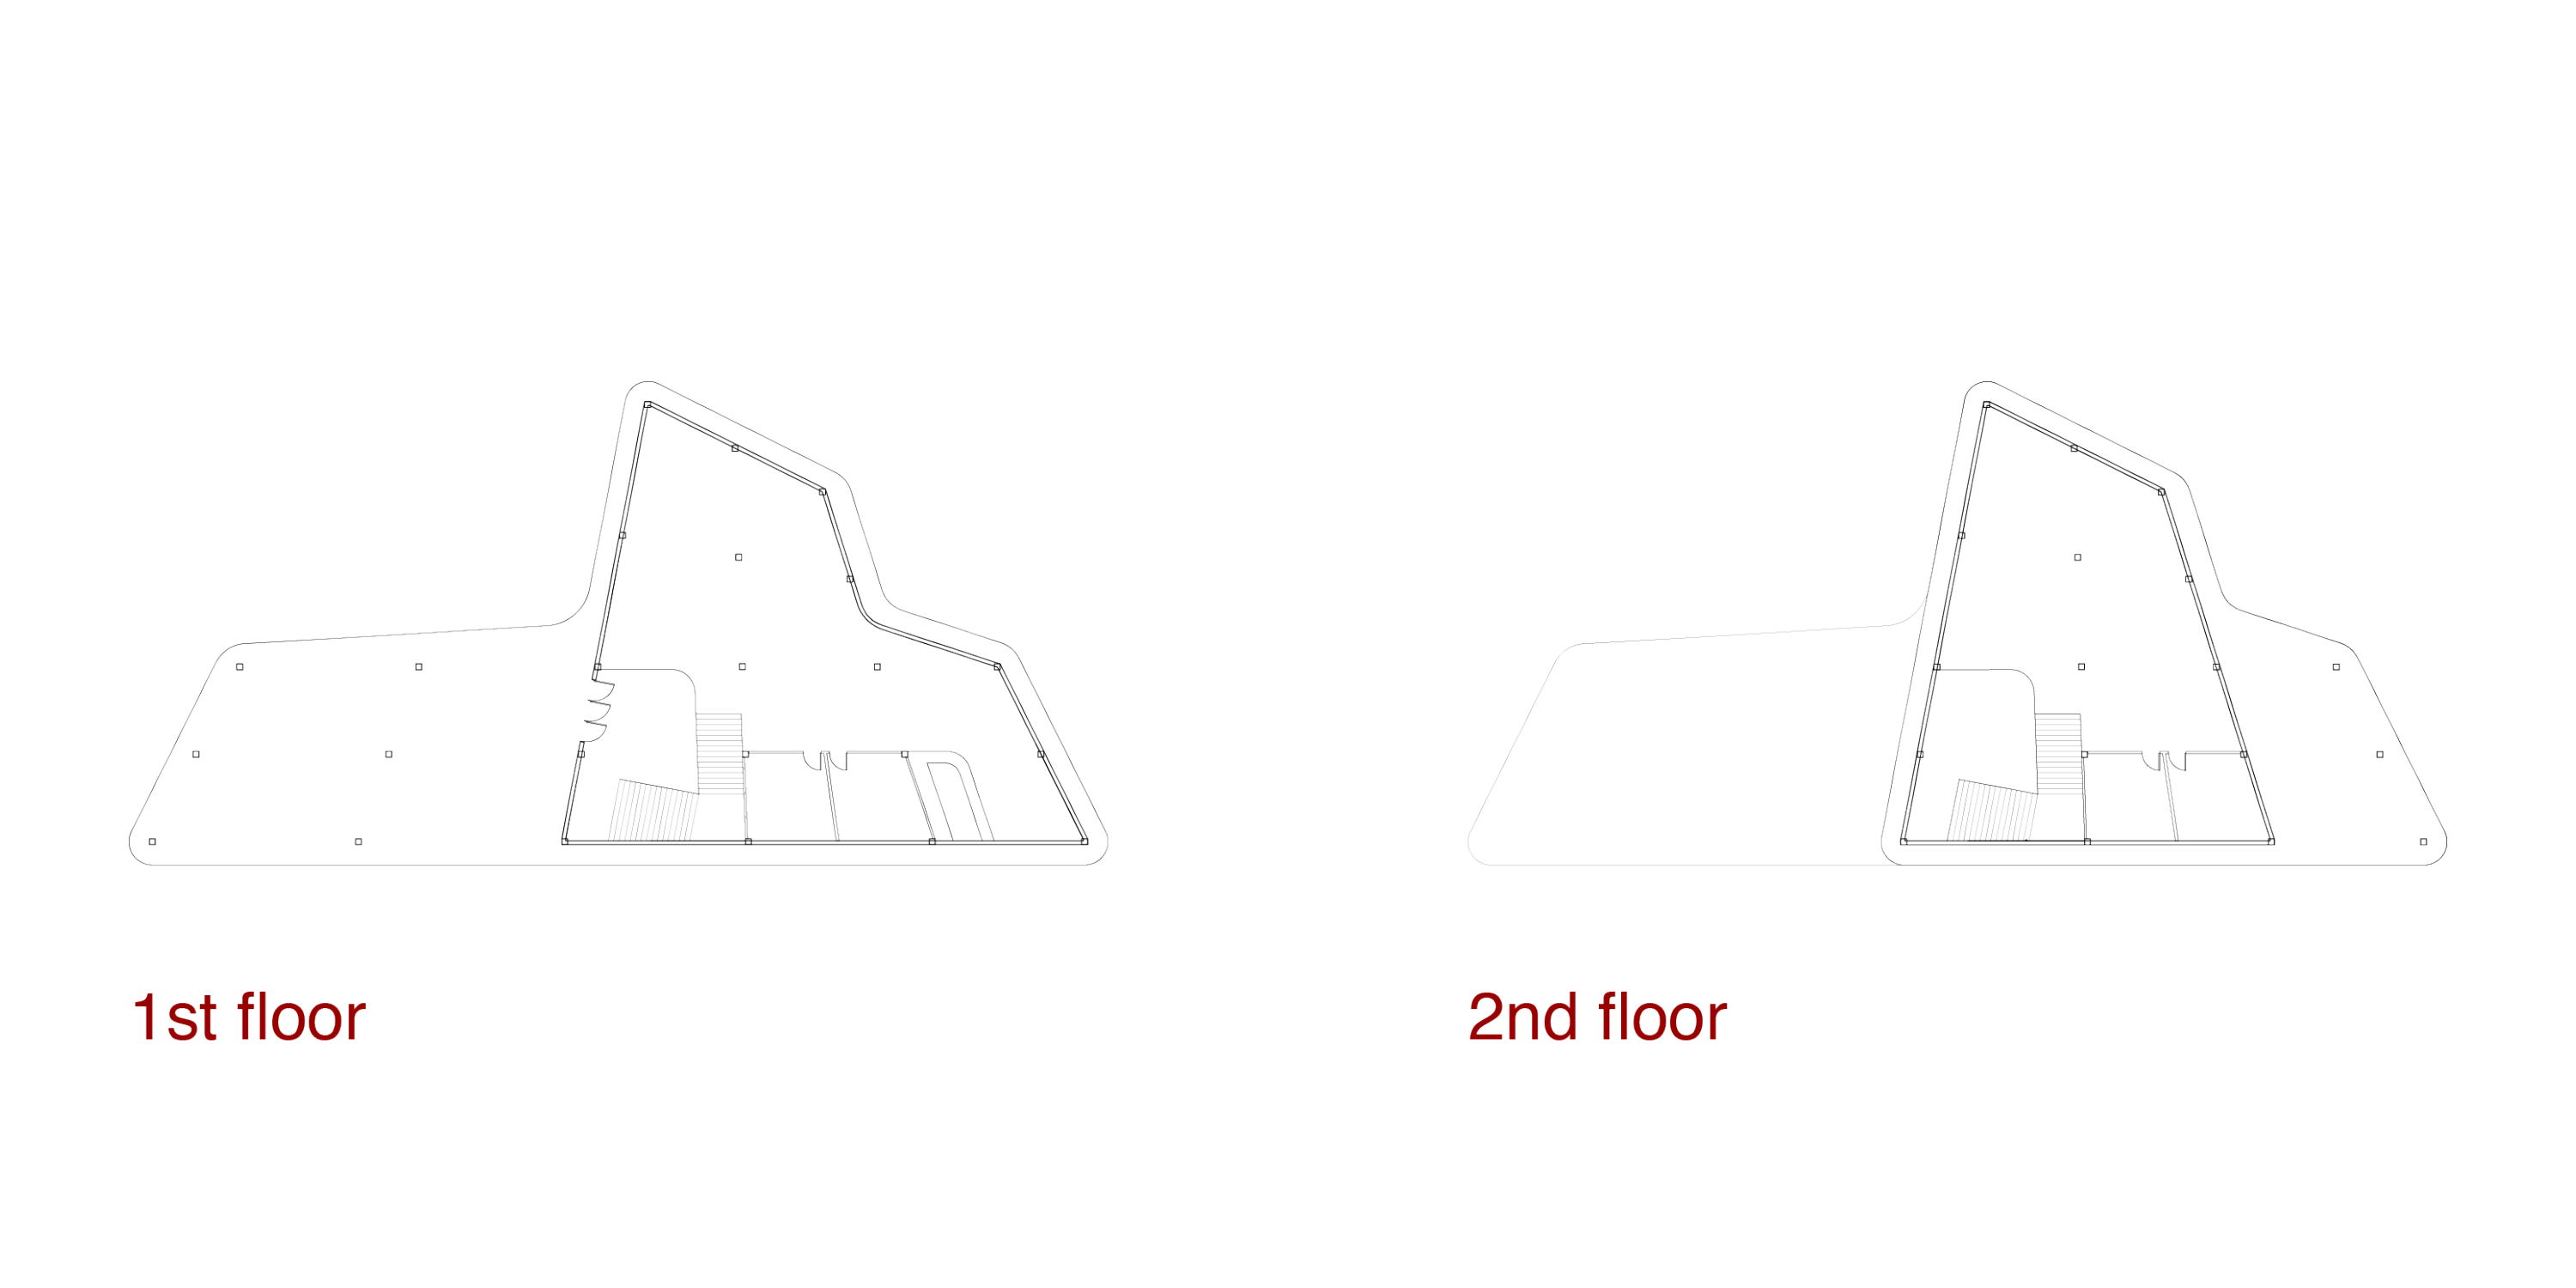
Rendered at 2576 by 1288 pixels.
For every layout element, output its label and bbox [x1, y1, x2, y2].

picture [129, 381, 2447, 1072]
